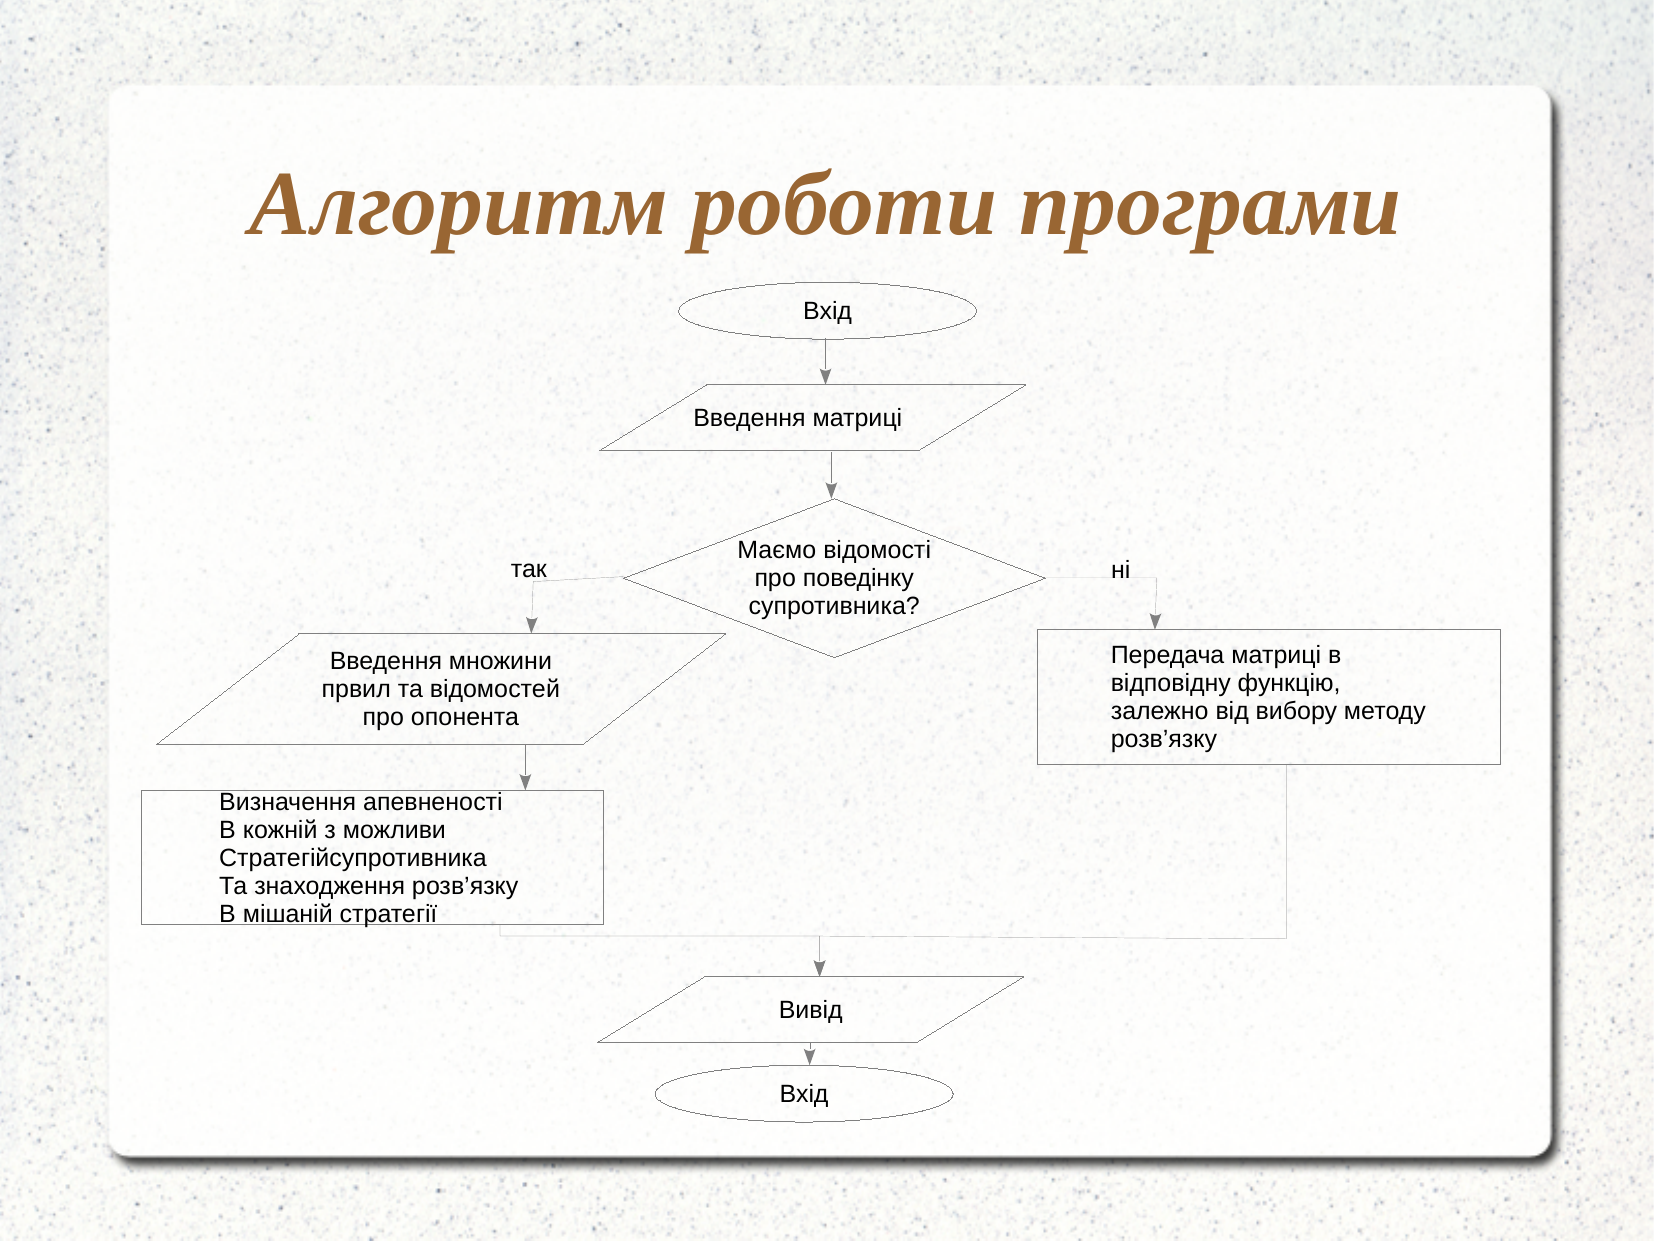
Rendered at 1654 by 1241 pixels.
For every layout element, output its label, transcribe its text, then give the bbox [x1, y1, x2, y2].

text_box Визначення апевненості В кожній з можливи Стратегійсупротивника Та знаходження розв’язку В мішаній стратегії [141, 790, 604, 925]
text_box ні [1096, 548, 1195, 594]
text_box Введення множини првил та відомостей про опонента [156, 633, 726, 745]
text_box Вивід [597, 976, 1024, 1043]
text_box Передача матриці в відповідну функцію, залежно від вибору методу розв’язку [1037, 629, 1501, 765]
text_box Введення матриці [599, 384, 1026, 451]
text_box Маємо відомості про поведінку супротивника? [623, 498, 1046, 658]
text_box Вхід [678, 282, 977, 340]
picture [0, 0, 1654, 1241]
title Алгоритм роботи програми [118, 96, 1536, 312]
text_box Вхід [655, 1065, 954, 1123]
text_box так [496, 547, 595, 592]
